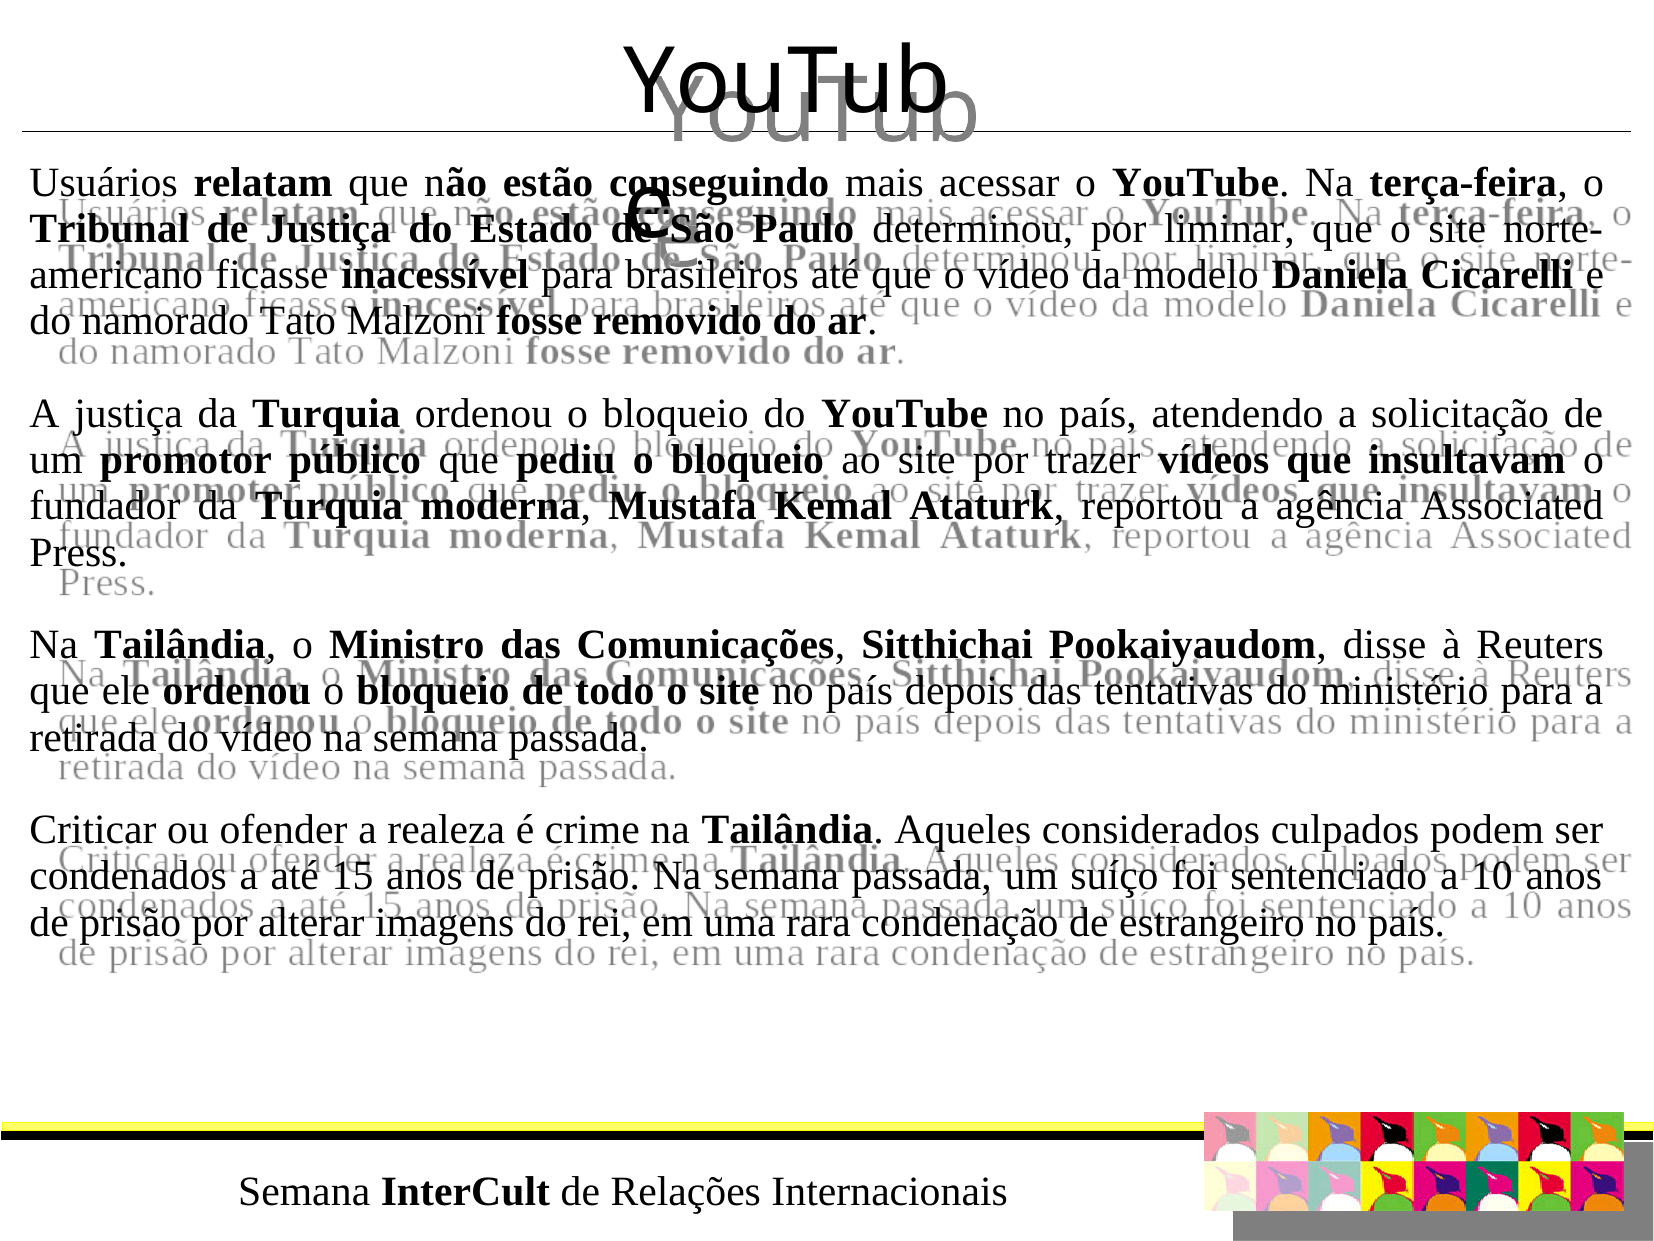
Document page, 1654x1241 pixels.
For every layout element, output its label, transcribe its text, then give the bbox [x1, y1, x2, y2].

text_box Usuários relatam que não estão conseguindo mais acessar o YouTube. Na terça-feira, o Tribunal de Justiça do Estado de São Paulo determinou, por liminar, que o site norte-americano ficasse inacessível para brasileiros até que o vídeo da modelo Daniela Cicarelli e do namorado Tato Malzoni fosse removido do ar. A justiça da Turquia ordenou o bloqueio do YouTube no país, atendendo a solicitação de um promotor público que pediu o bloqueio ao site por trazer vídeos que insultavam o fundador da Turquia moderna, Mustafa Kemal Ataturk, reportou a agência Associated Press. Na Tailândia, o Ministro das Comunicações, Sitthichai Pookaiyaudom, disse à Reuters que ele ordenou o bloqueio de todo o site no país depois das tentativas do ministério para a retirada do vídeo na semana passada. Criticar ou ofender a realeza é crime na Tailândia. Aqueles considerados culpados podem ser condenados a até 15 anos de prisão. Na semana passada, um suíço foi sentenciado a 10 anos de prisão por alterar imagens do rei, em uma rara condenação de estrangeiro no país. [29, 158, 1605, 946]
text_box YouTube [623, 14, 1001, 125]
text_box Semana InterCult de Relações Internacionais [238, 1168, 1009, 1217]
text_box [1624, 1122, 1654, 1140]
chart [1204, 1112, 1624, 1211]
text_box [1, 1122, 1204, 1140]
